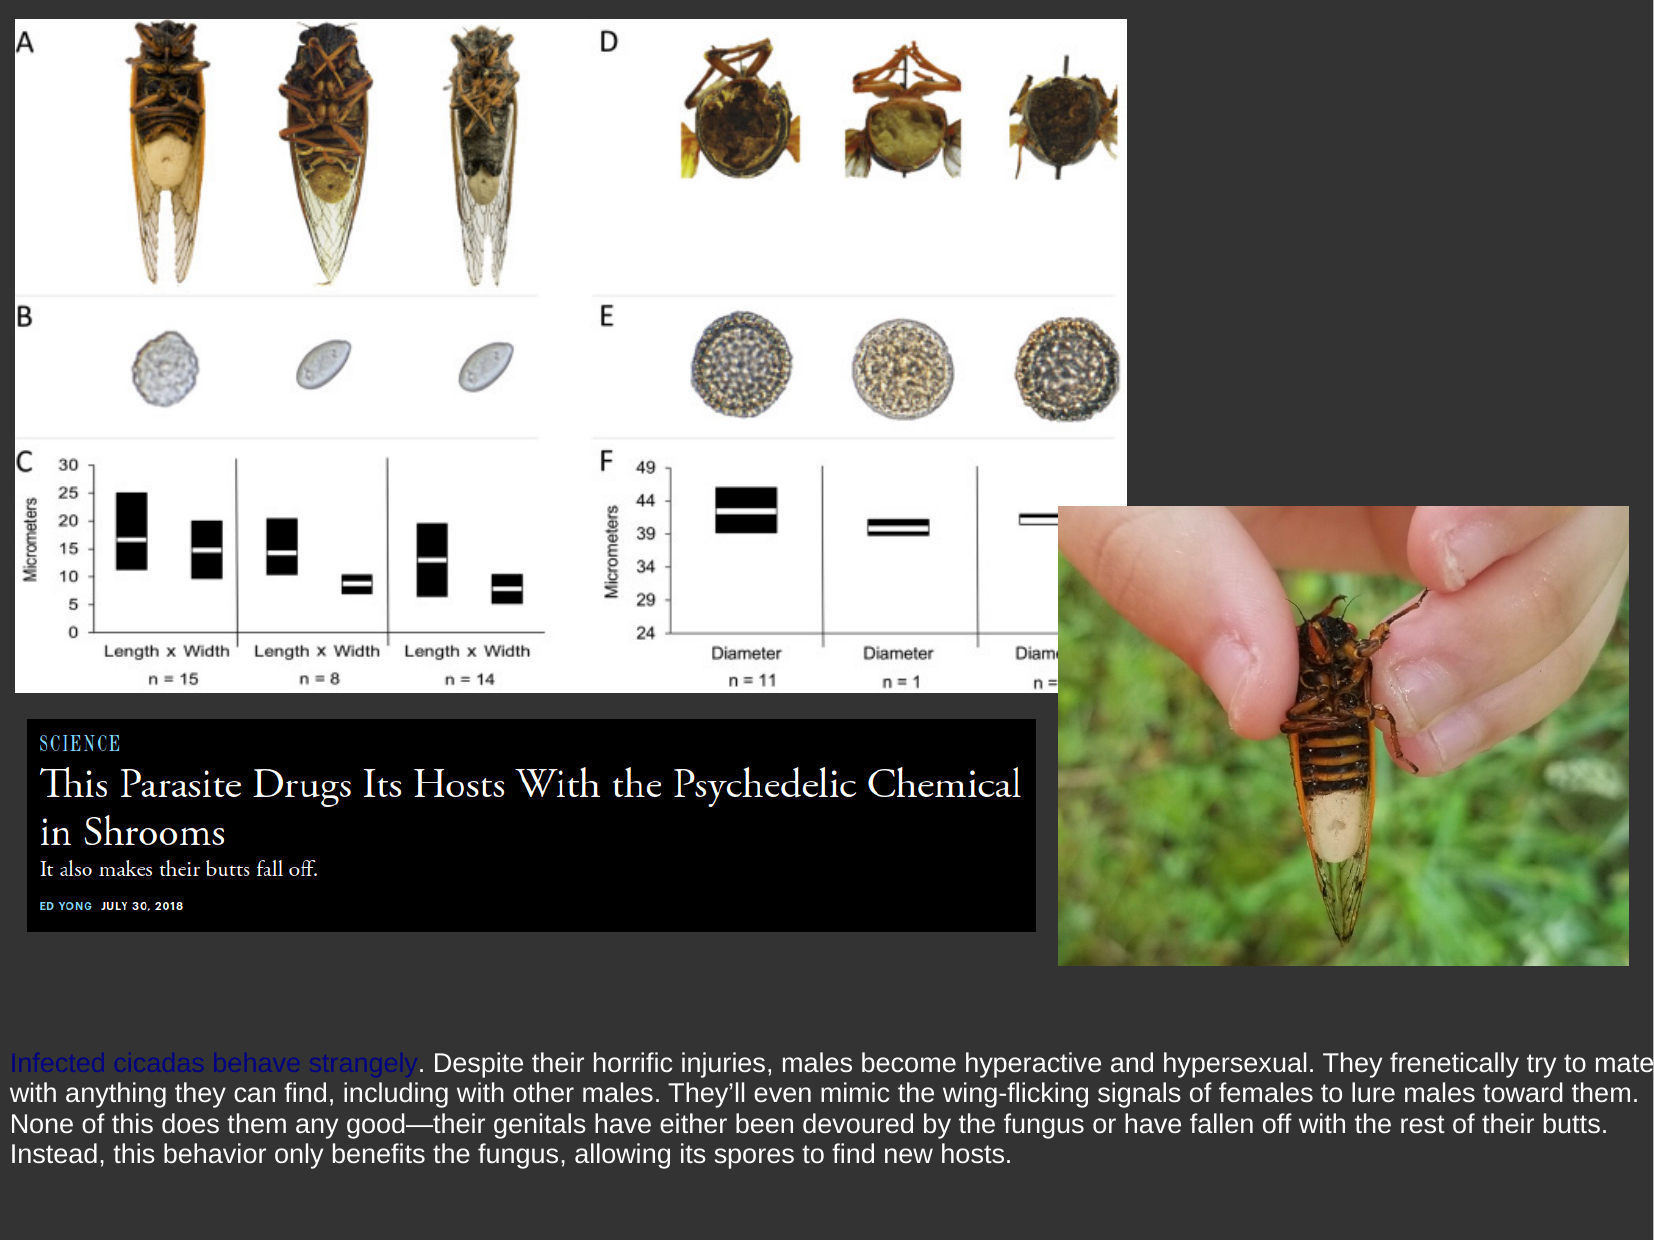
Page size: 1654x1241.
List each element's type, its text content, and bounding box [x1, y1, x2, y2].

picture [15, 19, 1629, 966]
text_box Infected cicadas behave strangely. Despite their horrific injuries, males become hyperactive and hypersexual. They frenetically try to mate with anything they can find, including with other males. They’ll even mimic the wing-flicking signals of females to lure males toward them. None of this does them any good—their genitals have either been devoured by the fungus or have fallen off with the rest of their butts. Instead, this behavior only benefits the fungus, allowing its spores to find new hosts. [0, 1040, 1654, 1177]
picture [27, 719, 1036, 932]
